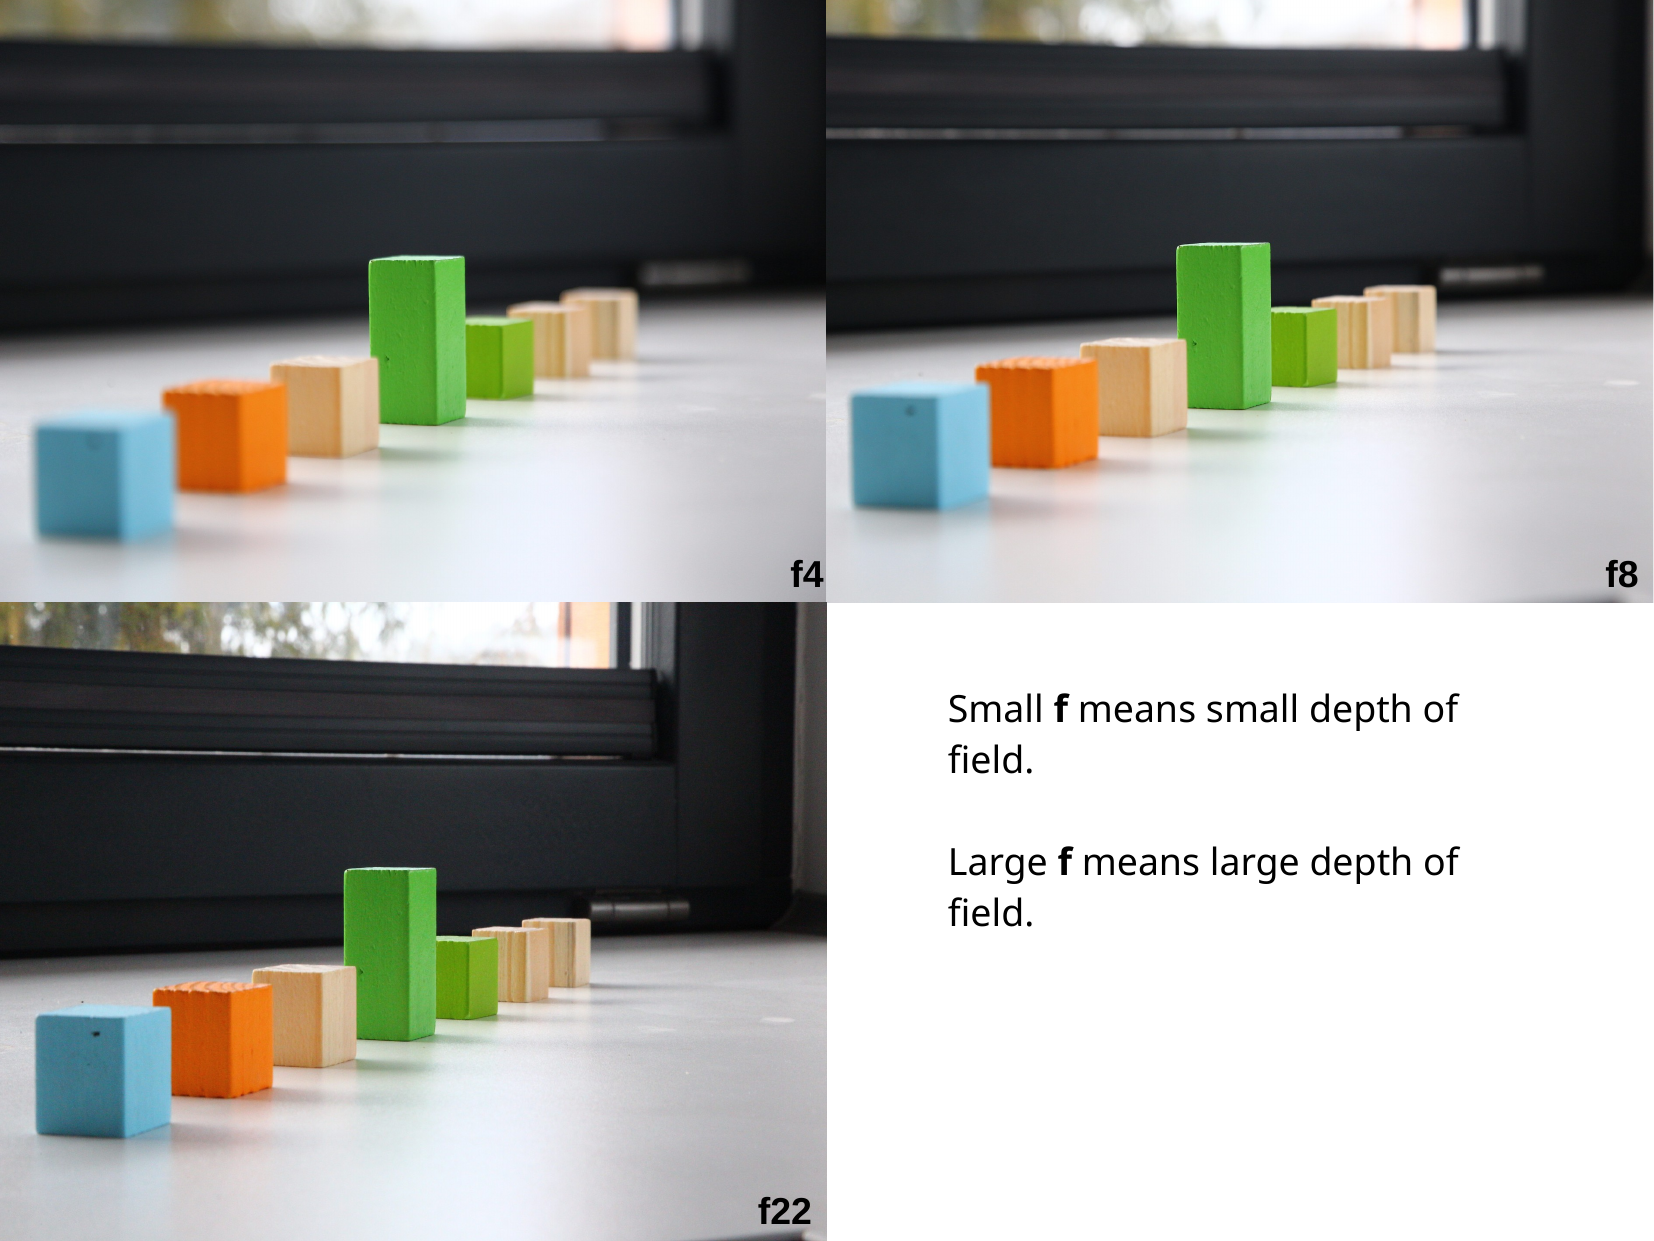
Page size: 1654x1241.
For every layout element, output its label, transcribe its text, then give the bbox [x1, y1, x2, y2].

text_box Small f means small depth of field. Large f means large depth of field. [933, 767, 1560, 945]
picture [0, 0, 1654, 1241]
